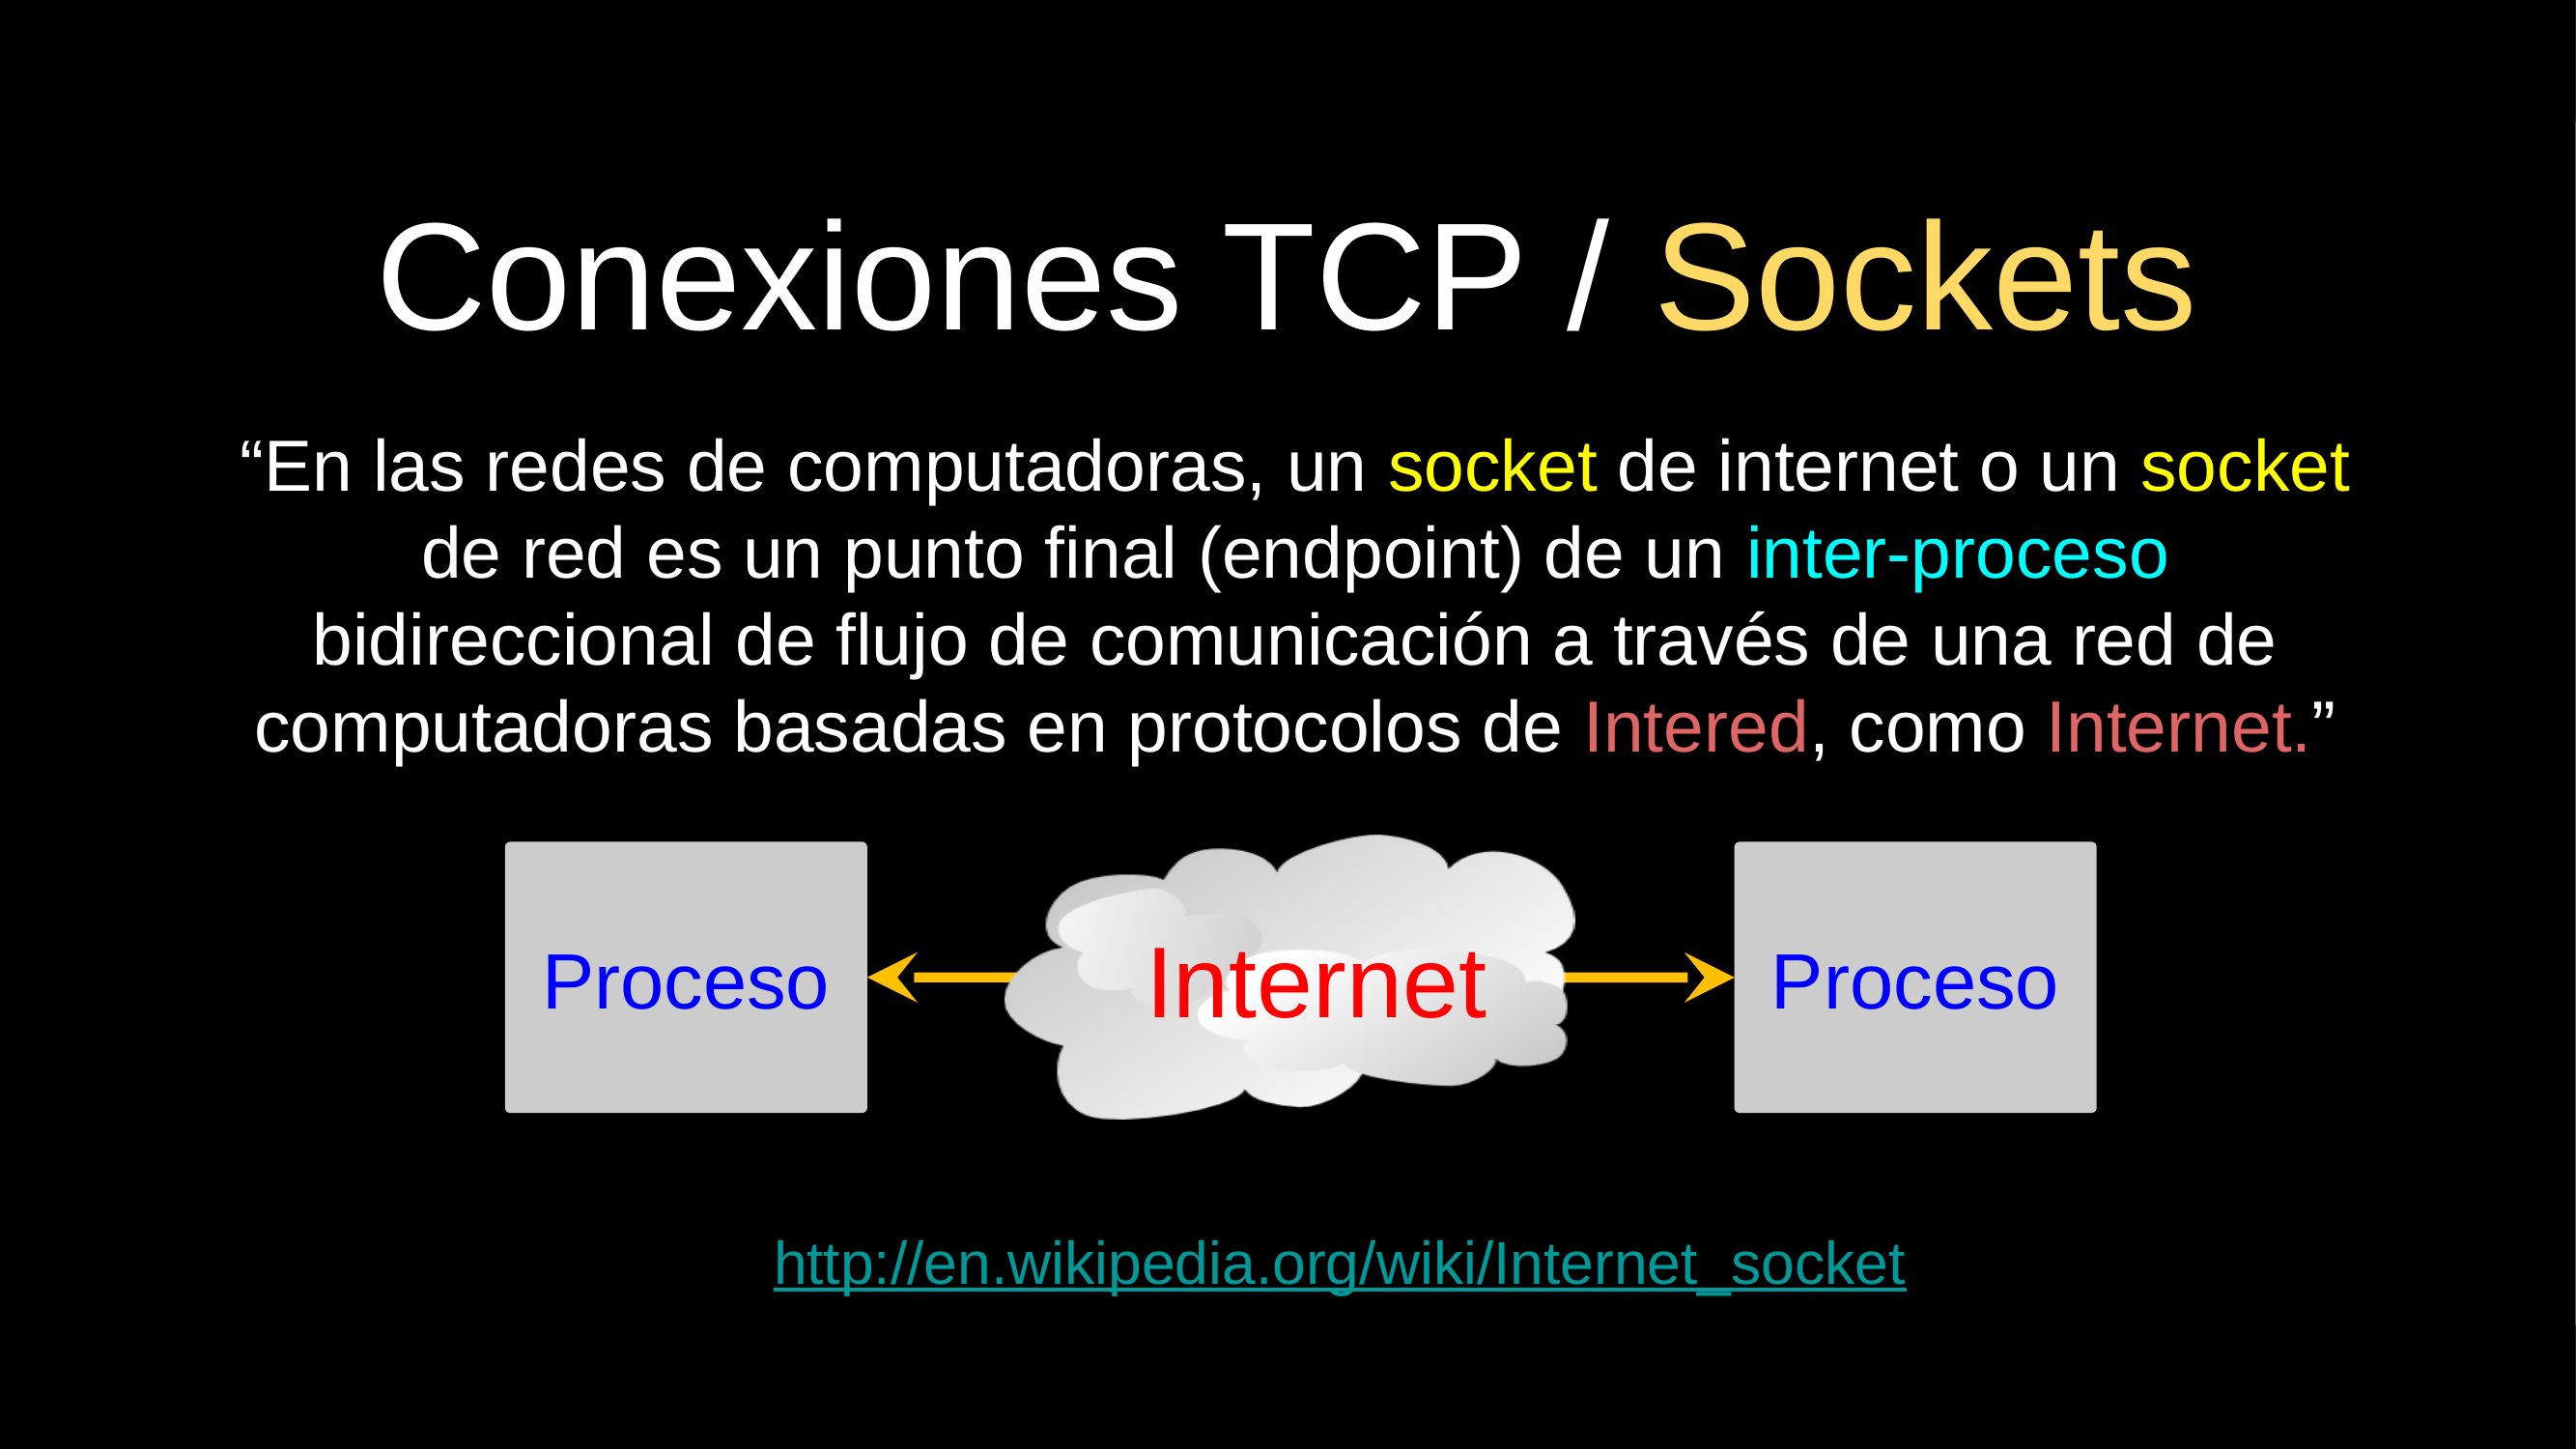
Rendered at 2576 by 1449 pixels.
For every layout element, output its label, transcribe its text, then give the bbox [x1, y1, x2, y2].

text_box Proceso [1734, 841, 2097, 1114]
text_box Proceso [504, 841, 867, 1114]
text_box Internet [1143, 933, 1490, 1021]
text_box http://en.wikipedia.org/wiki/Internet_socket [583, 1210, 2097, 1310]
title Conexiones TCP / Sockets [183, 133, 2391, 403]
text_box “En las redes de computadoras, un socket de internet o un socket de red es un punto final (endpoint) de un inter-proceso bidireccional de flujo de comunicación a través de una red de computadoras basadas en protocolos de Intered, como Internet.” [236, 402, 2355, 783]
picture [1005, 835, 1575, 1120]
